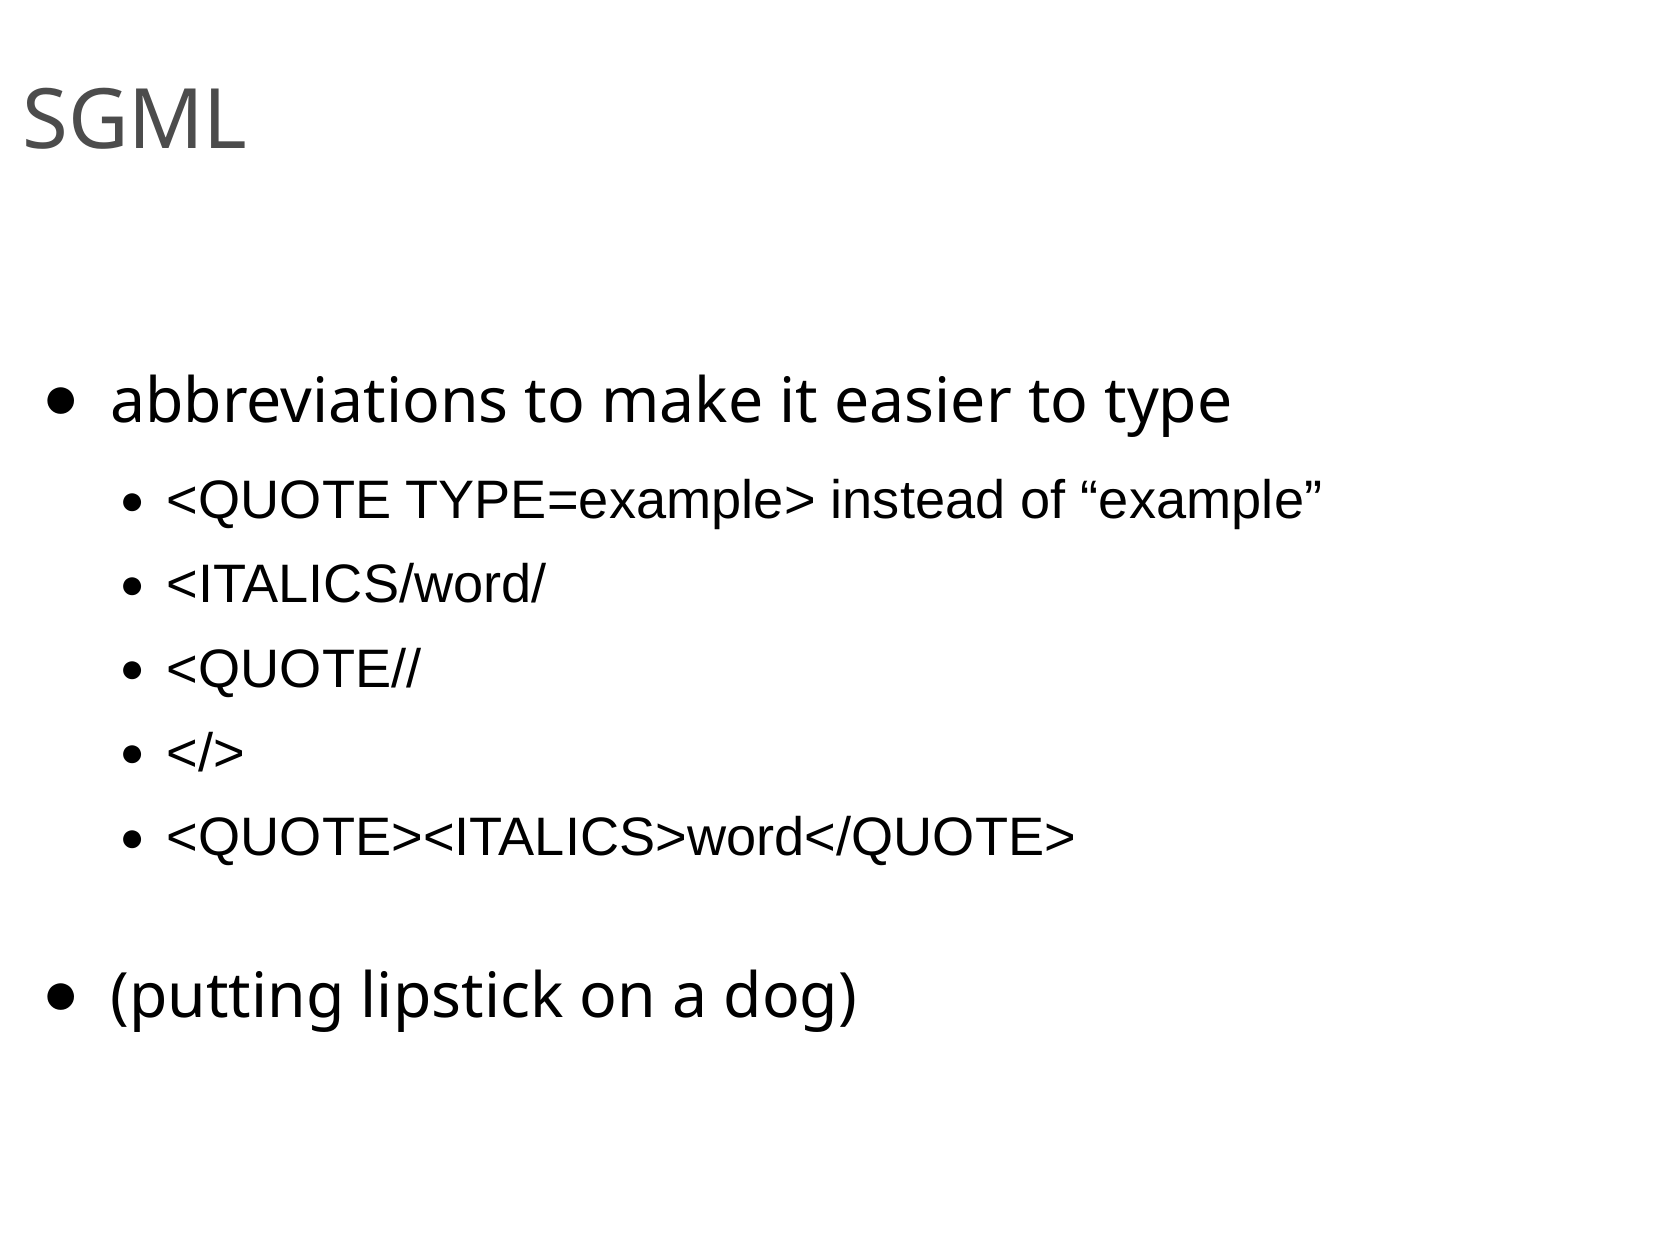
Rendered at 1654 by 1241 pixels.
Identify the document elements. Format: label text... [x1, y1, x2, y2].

list abbreviations to make it easier to type <QUOTE TYPE=example> instead of “example” <ITALICS/word/ <QUOTE// </> <QUOTE><ITALICS>word</QUOTE> (putting lipstick on a dog) [25, 233, 1654, 1158]
title SGML [22, 26, 1654, 205]
